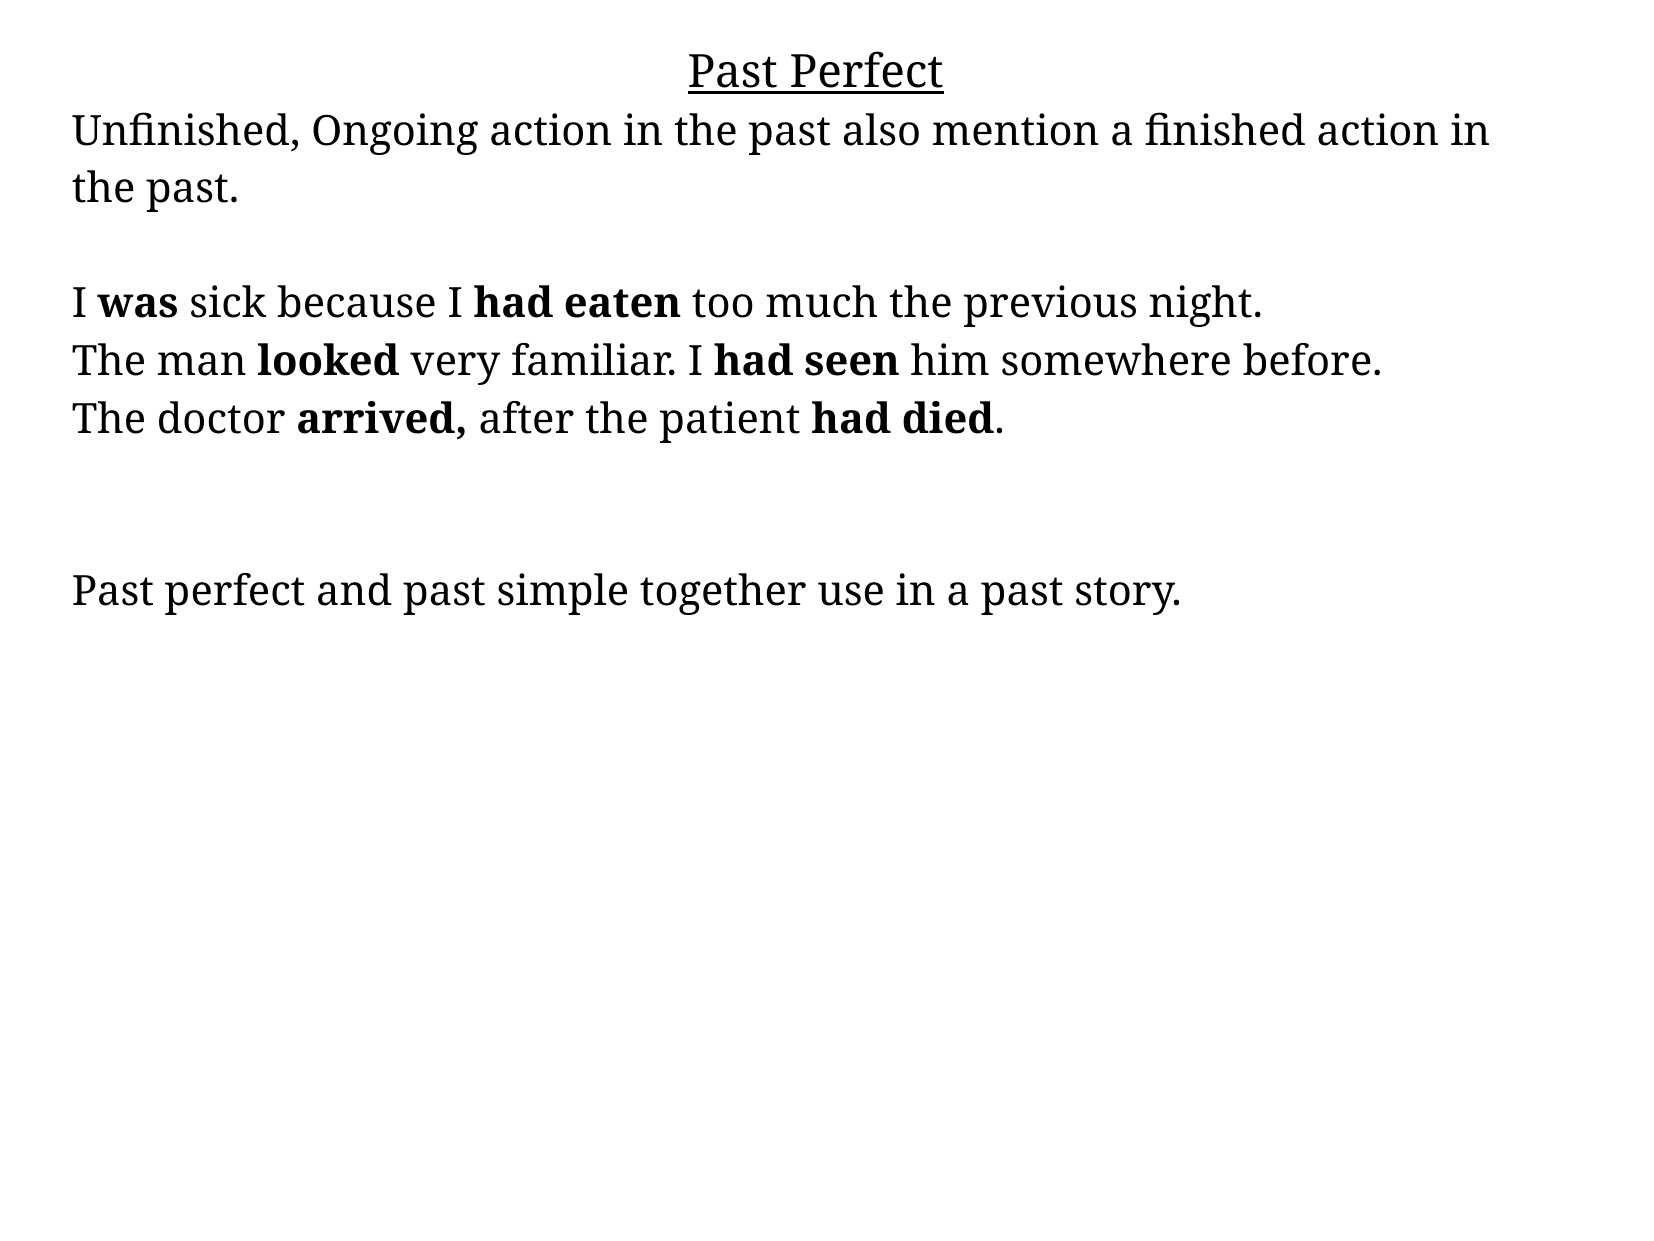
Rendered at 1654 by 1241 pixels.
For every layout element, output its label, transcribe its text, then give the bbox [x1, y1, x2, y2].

text_box Past Perfect Unfinished, Ongoing action in the past also mention a finished action in the past. I was sick because I had eaten too much the previous night. The man looked very familiar. I had seen him somewhere before. The doctor arrived, after the patient had died. Past perfect and past simple together use in a past story. [71, 31, 1560, 1140]
